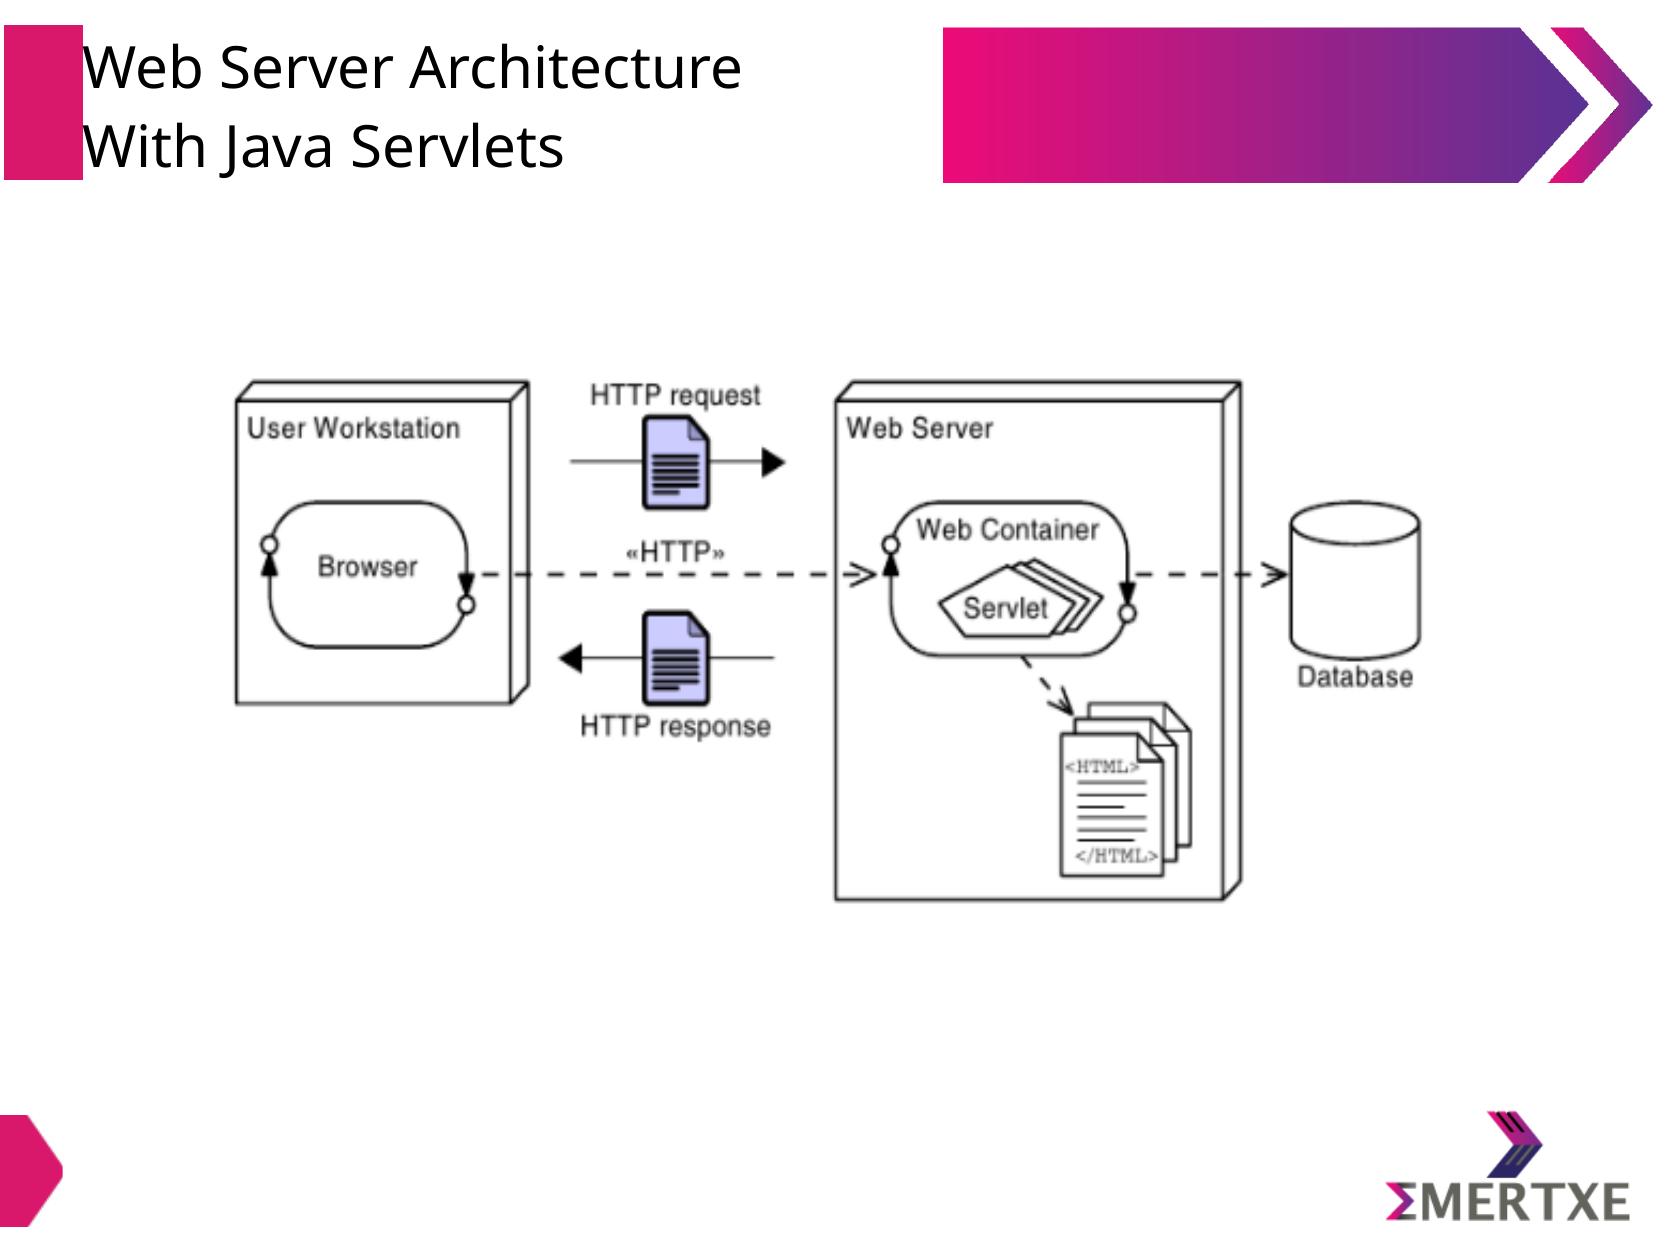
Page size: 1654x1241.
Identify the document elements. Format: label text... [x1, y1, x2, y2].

picture [1385, 1107, 1631, 1221]
title Web Server Architecture With Java Servlets [82, 2, 1571, 210]
picture [195, 344, 1456, 976]
picture [1571, 27, 1653, 183]
